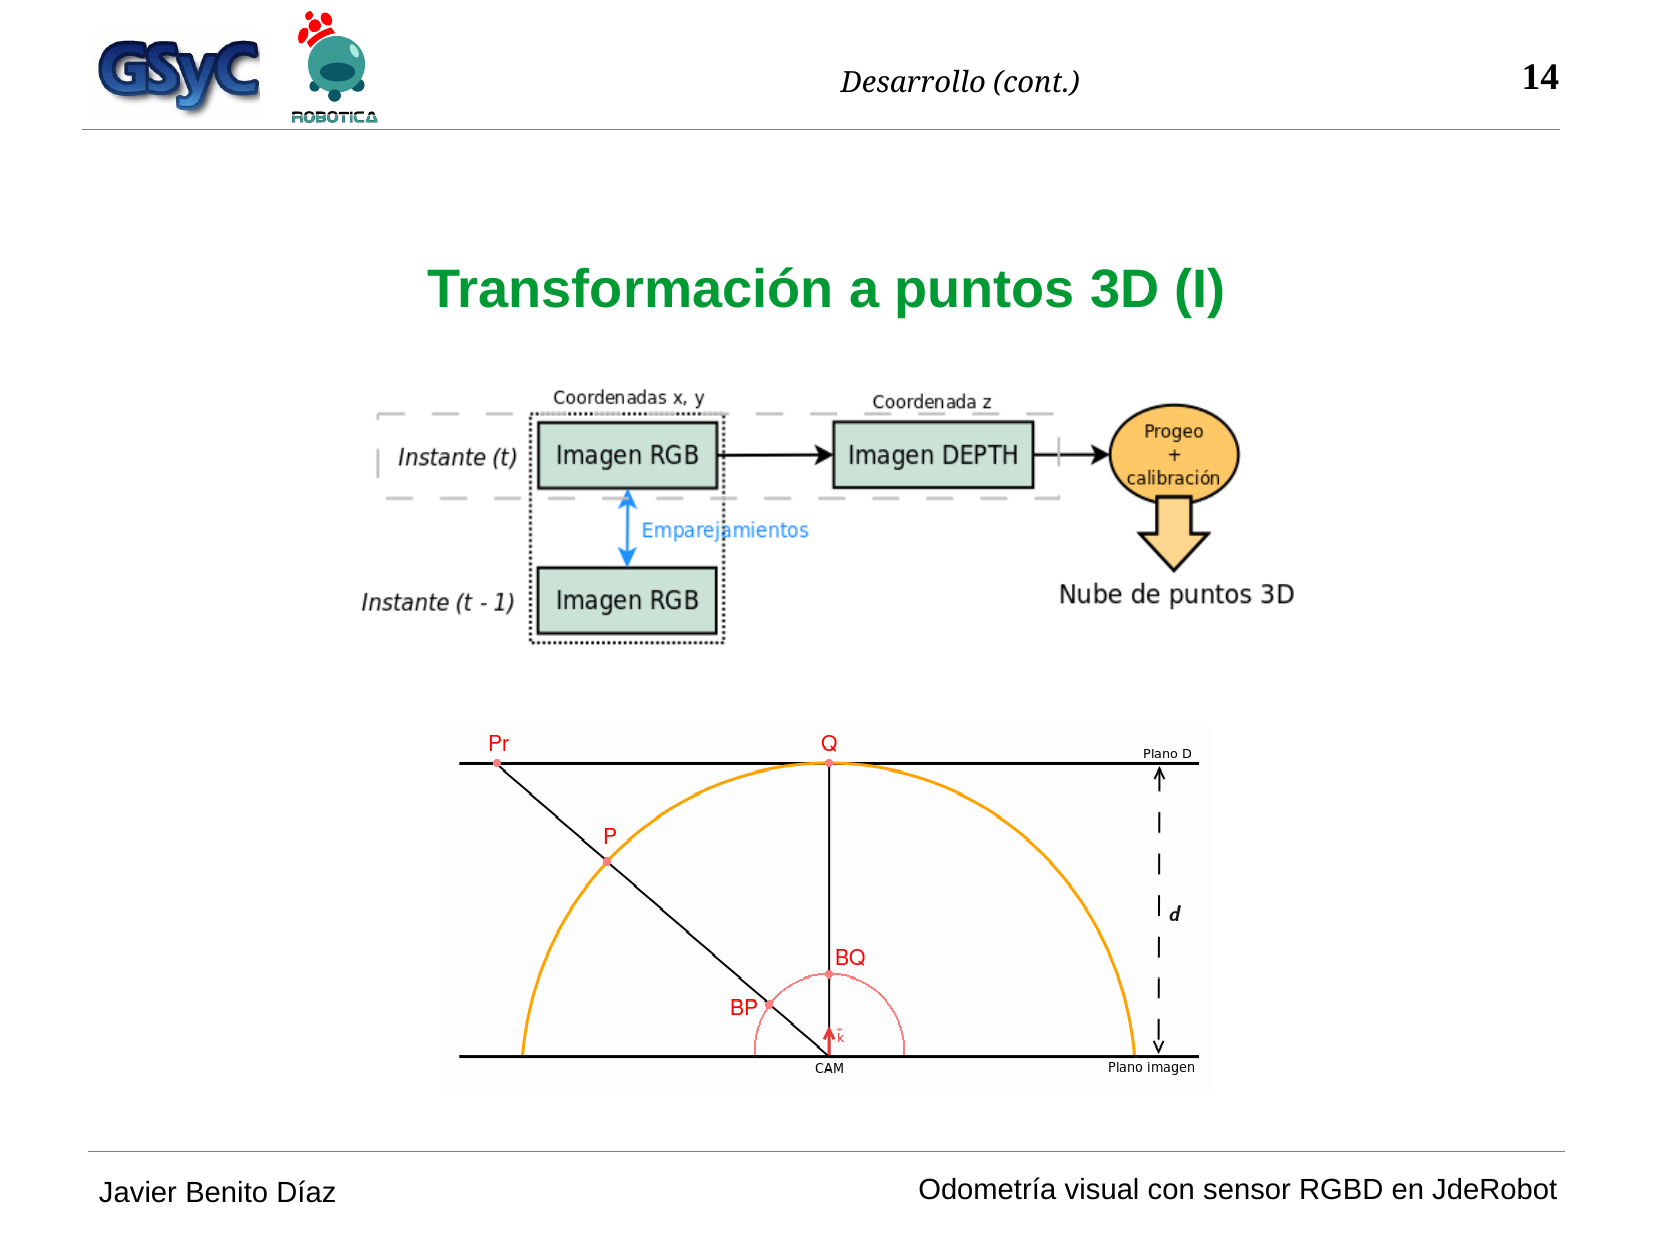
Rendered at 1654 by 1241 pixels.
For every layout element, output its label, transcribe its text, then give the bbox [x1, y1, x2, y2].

picture [292, 11, 378, 123]
picture [336, 366, 1317, 668]
text_box Desarrollo (cont.) [709, 53, 1211, 103]
picture [94, 28, 260, 119]
picture [442, 726, 1211, 1093]
title Transformación a puntos 3D (I) [82, 236, 1571, 443]
